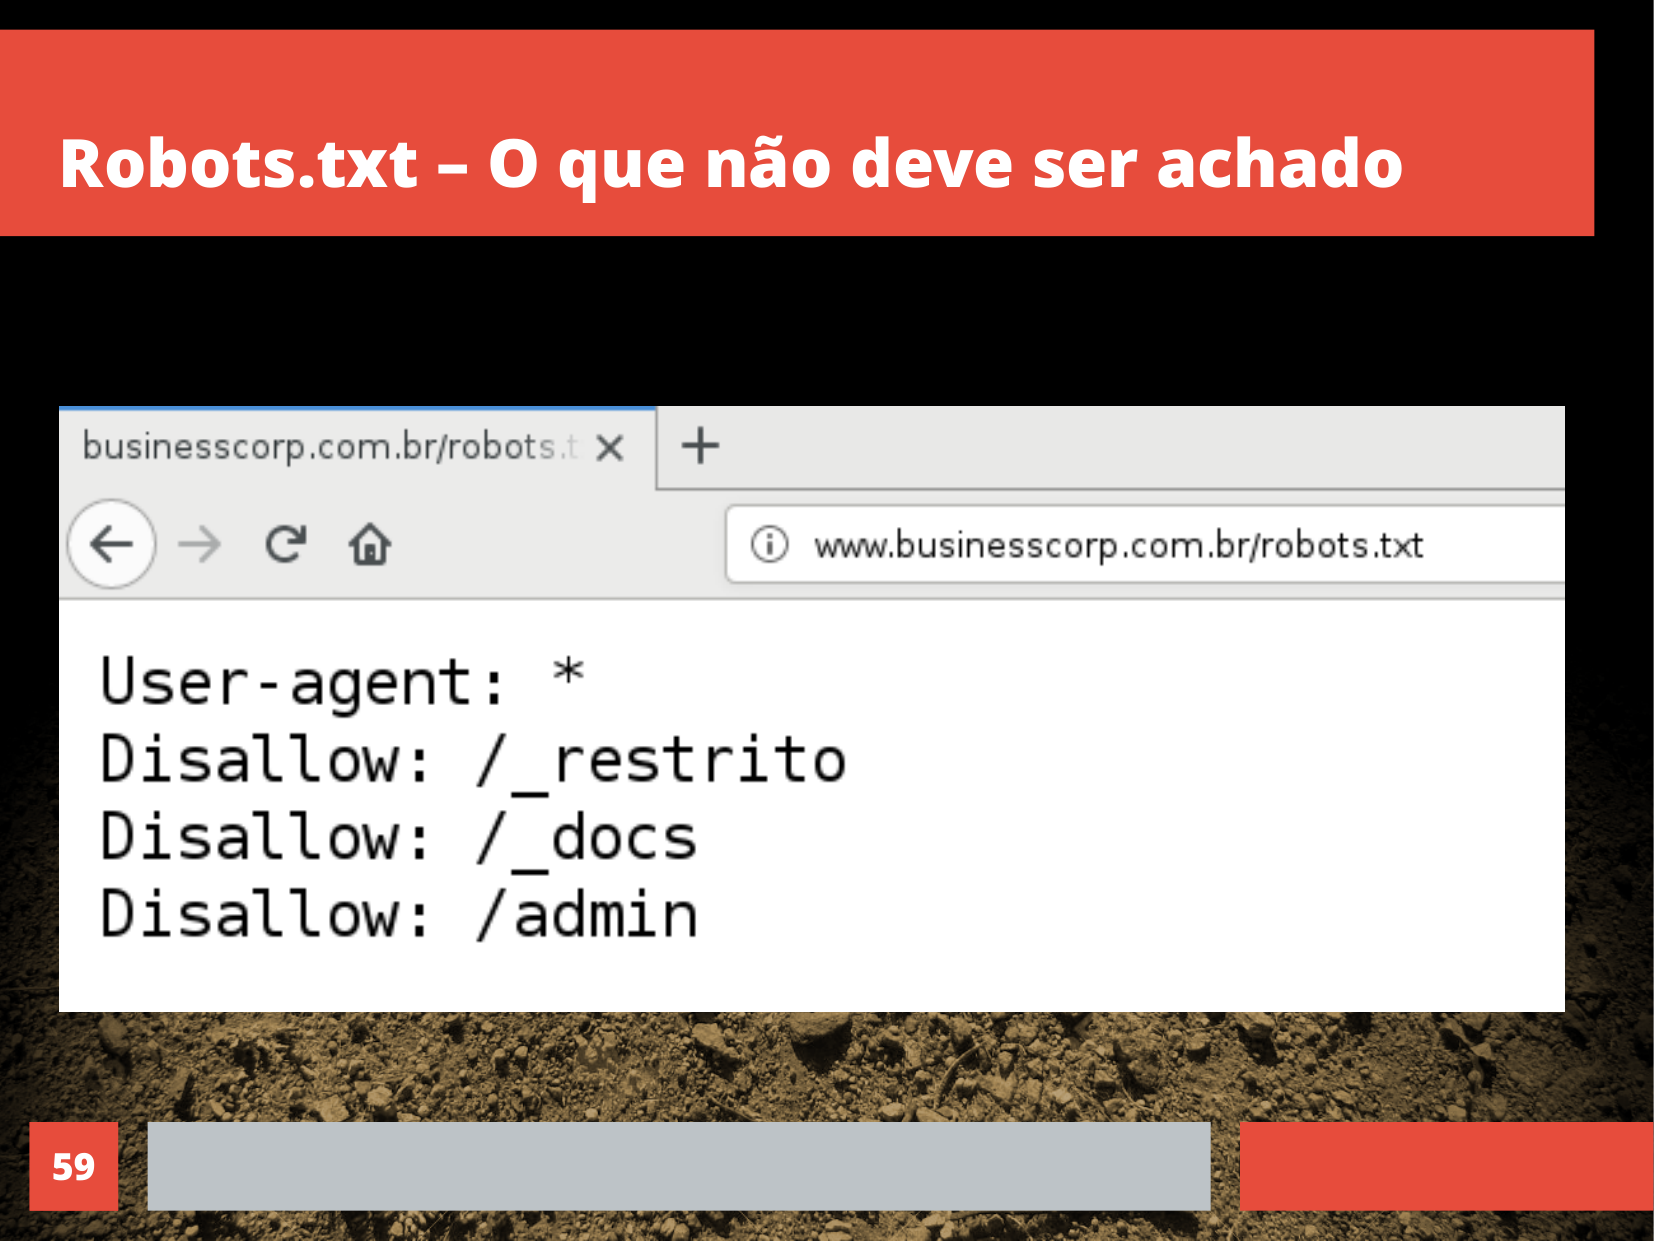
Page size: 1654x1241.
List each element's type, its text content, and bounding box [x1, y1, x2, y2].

picture [0, 0, 1654, 1241]
title Robots.txt – O que não deve ser achado [59, 59, 1595, 207]
